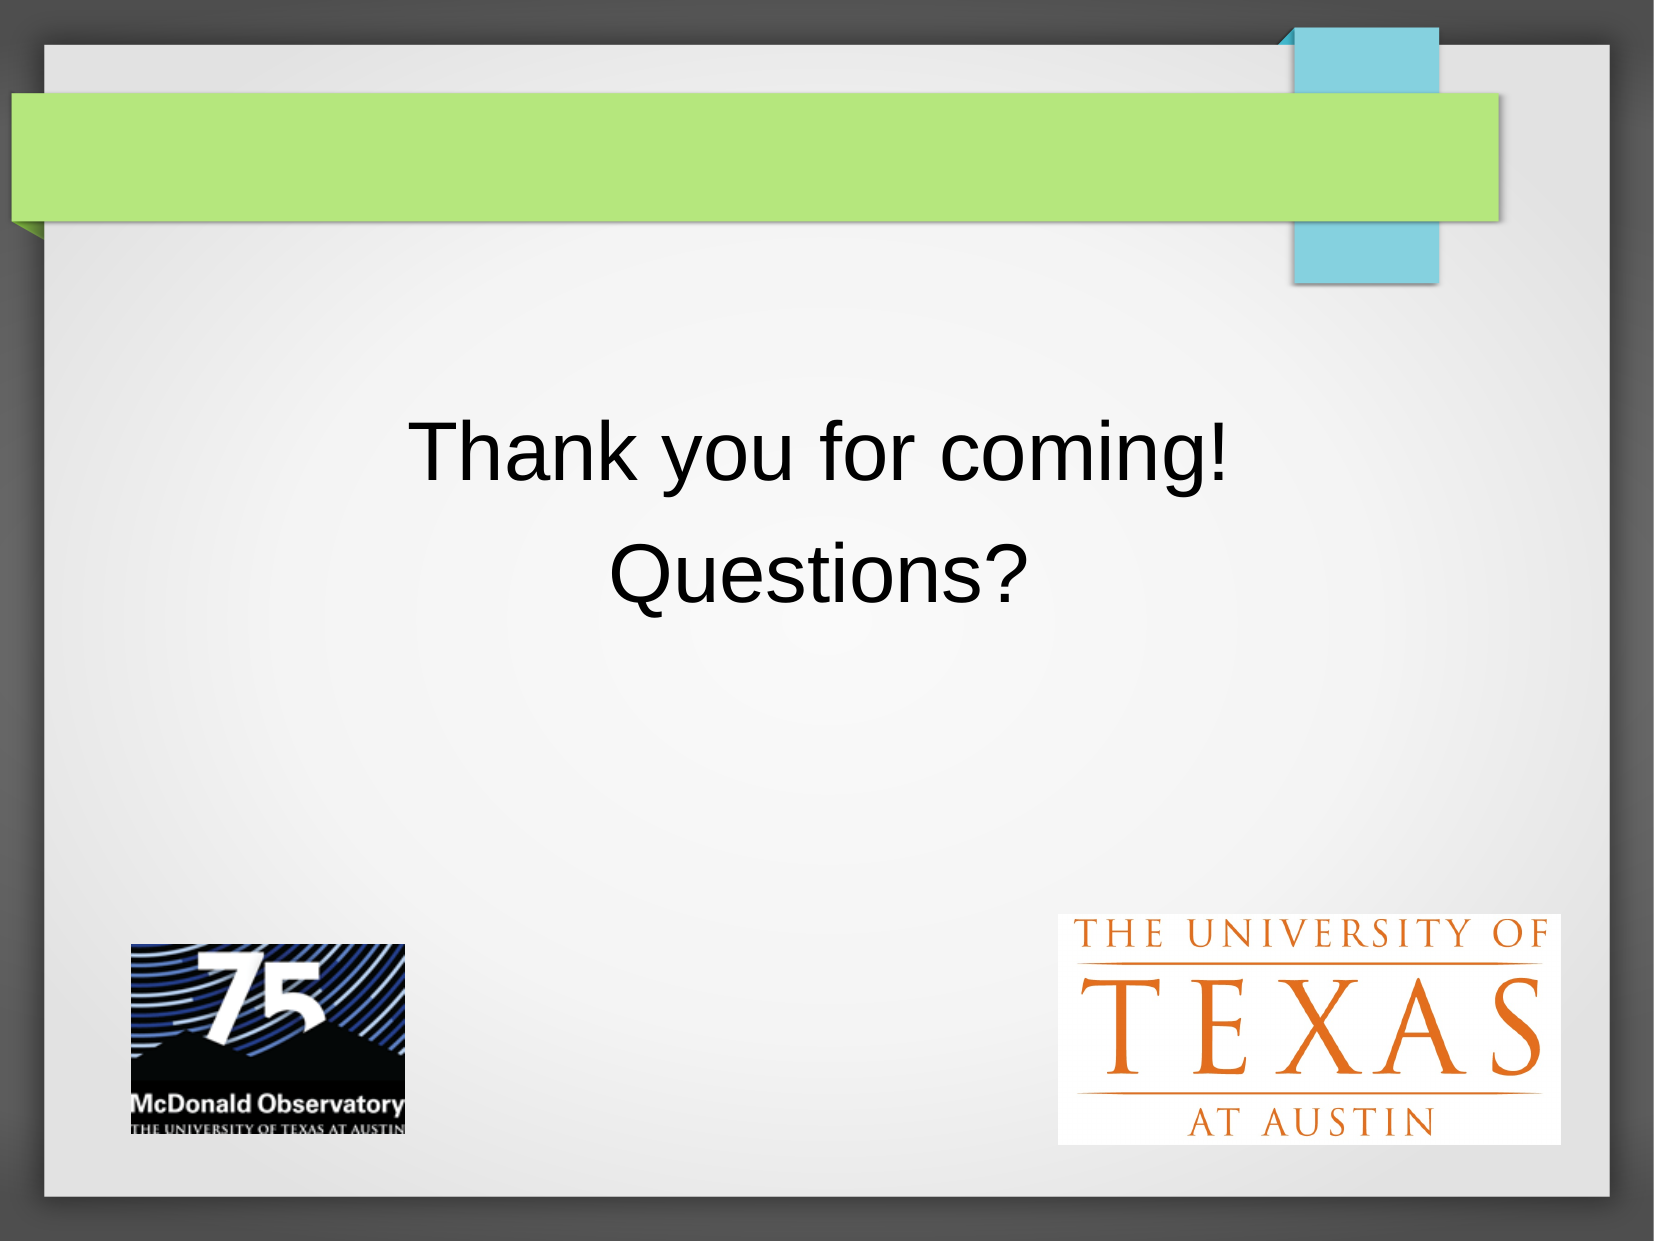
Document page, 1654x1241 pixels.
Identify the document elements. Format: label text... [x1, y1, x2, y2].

picture [0, 0, 1654, 1241]
list Thank you for coming! Questions? [262, 405, 1306, 676]
